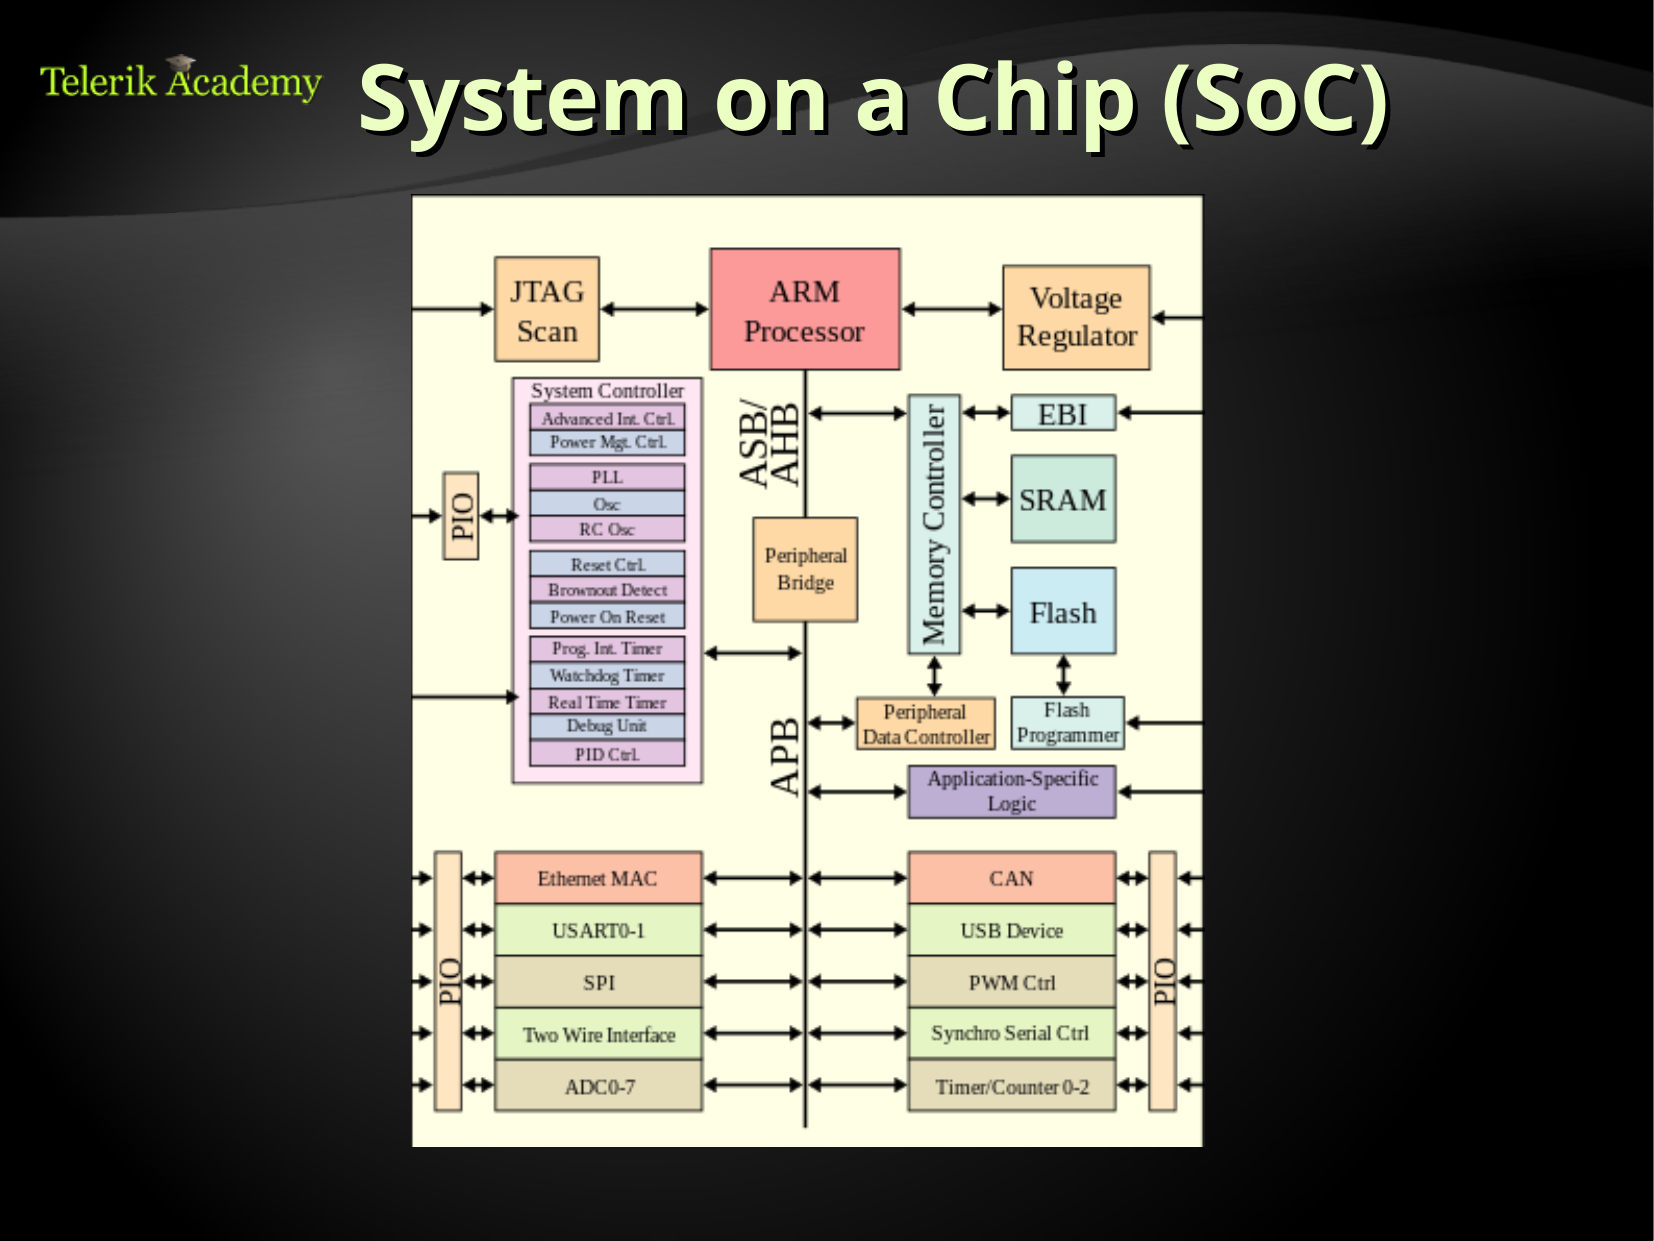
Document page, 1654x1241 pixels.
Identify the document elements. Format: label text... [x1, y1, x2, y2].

picture [0, 0, 1654, 1241]
title System on a Chip (SoC) [141, 25, 1630, 166]
